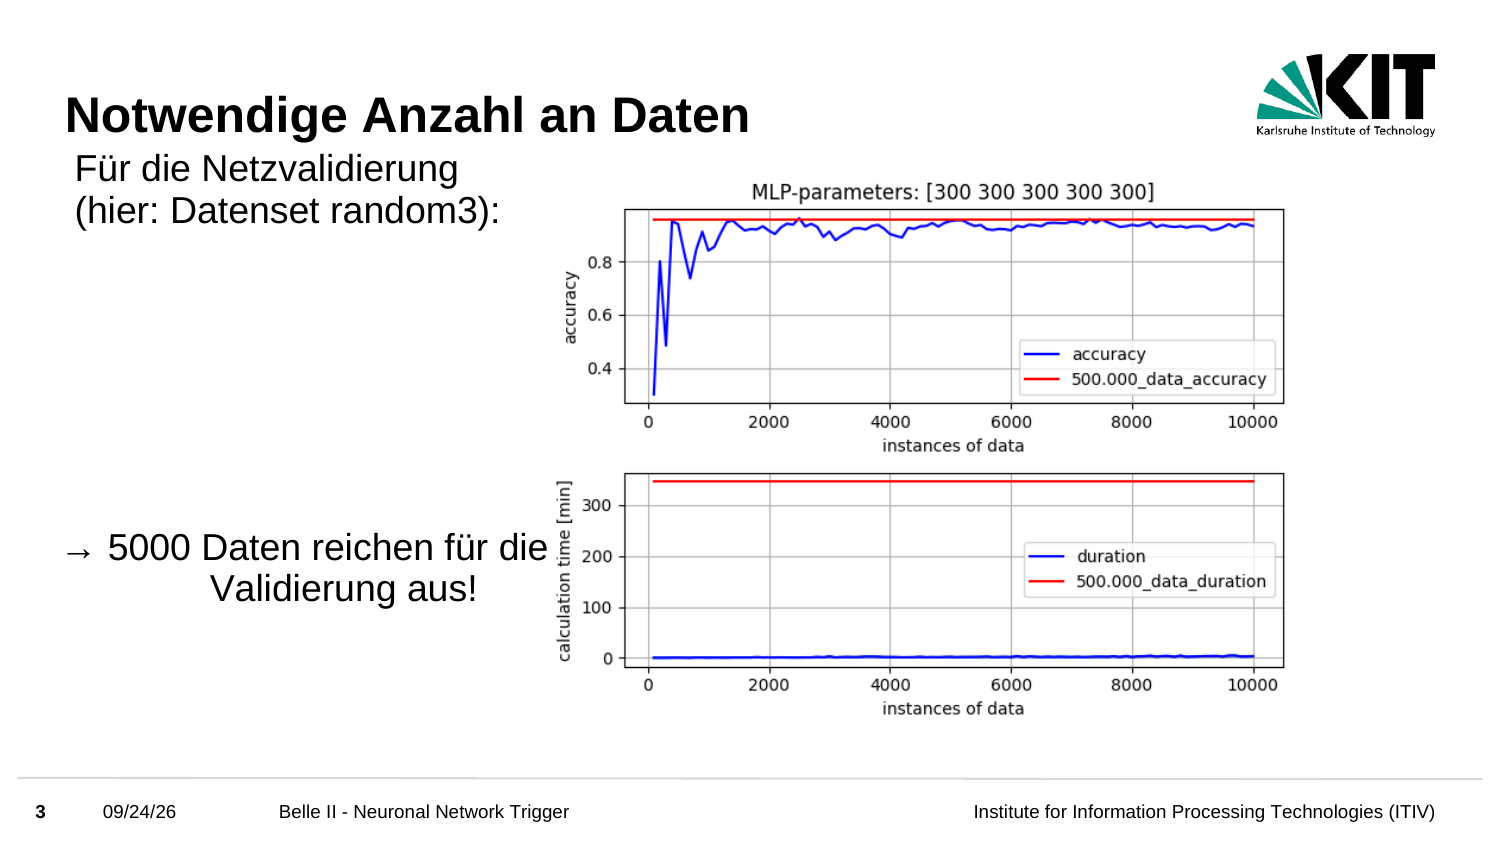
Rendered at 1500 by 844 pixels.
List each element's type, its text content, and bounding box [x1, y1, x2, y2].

picture [540, 165, 1301, 736]
text_box Für die Netzvalidierung (hier: Datenset random3): [59, 140, 945, 256]
text_box → 5000 Daten reichen für die Validierung aus! [45, 519, 512, 660]
text_box Notwendige Anzahl an Daten [64, 48, 1192, 144]
picture [1257, 54, 1435, 137]
